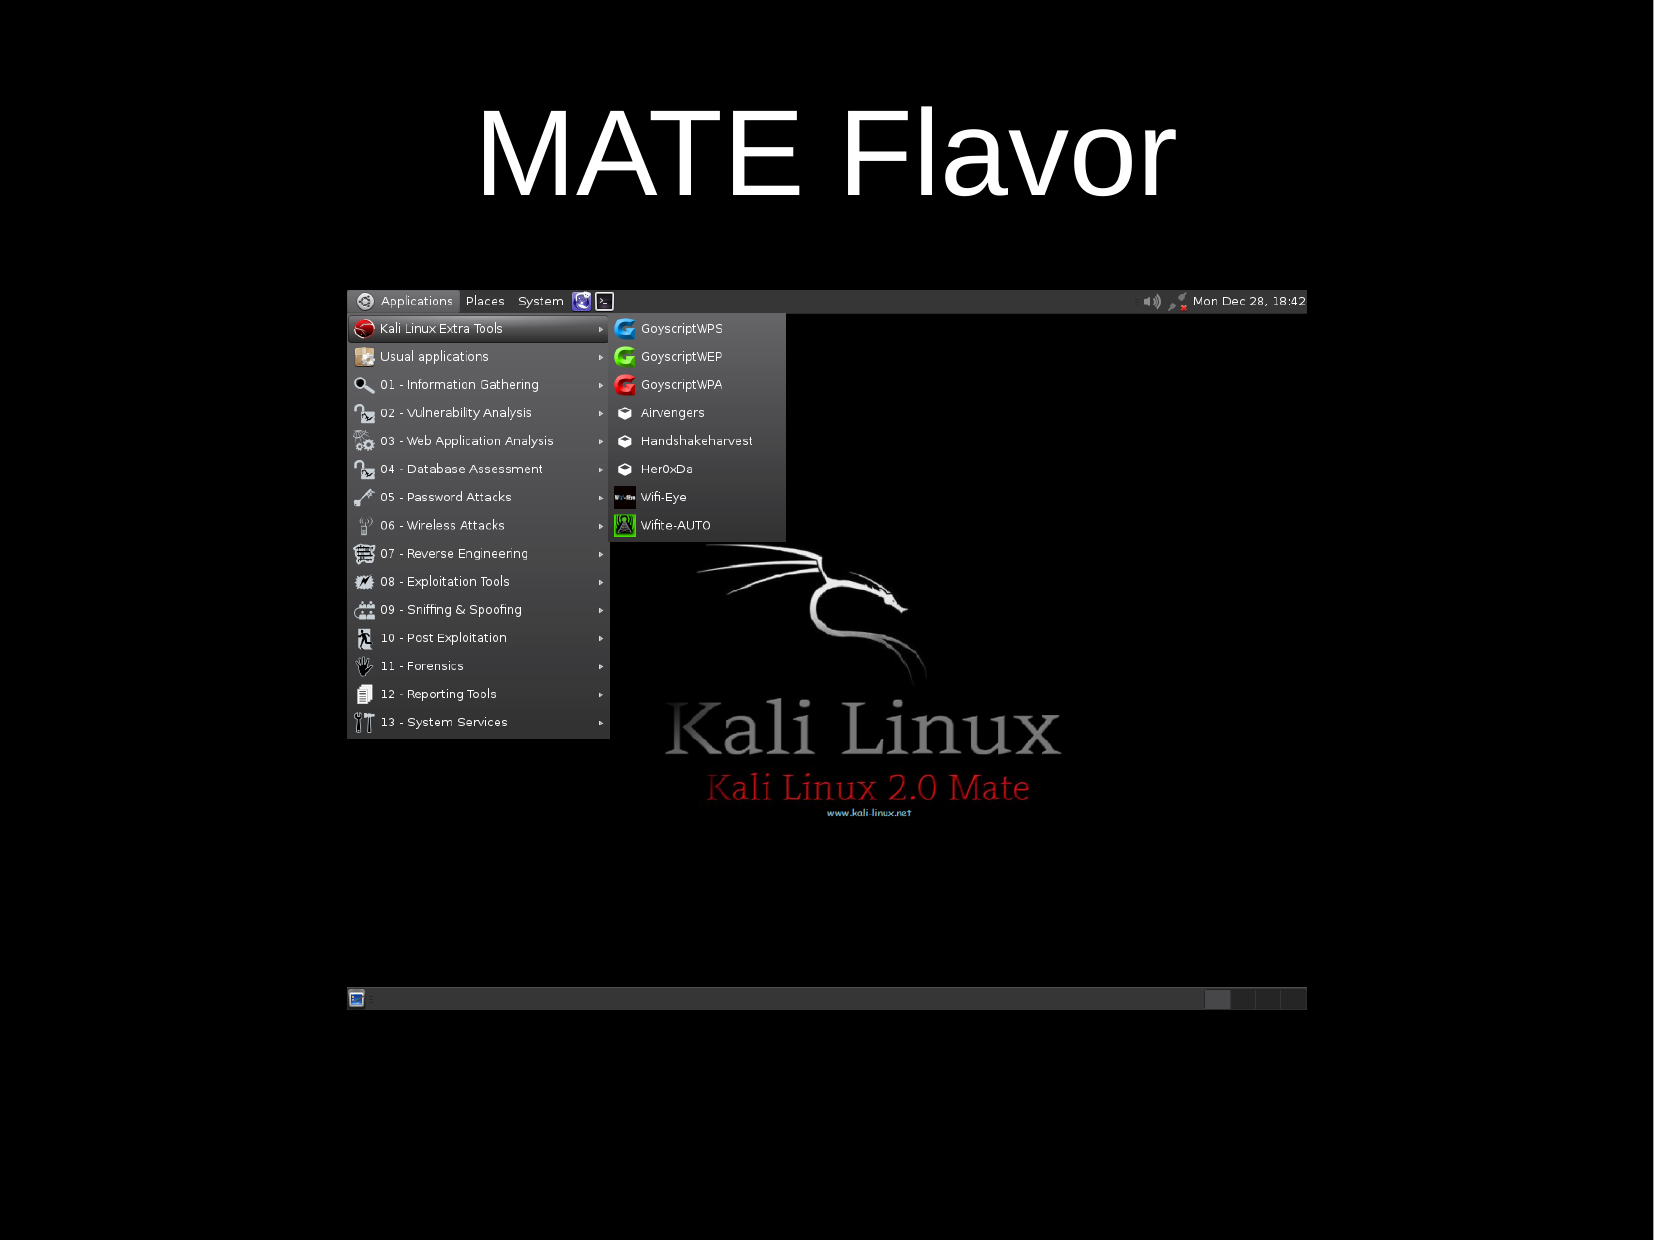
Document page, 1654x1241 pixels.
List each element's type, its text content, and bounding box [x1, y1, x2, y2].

title MATE Flavor [82, 49, 1571, 257]
picture [347, 290, 1307, 1010]
